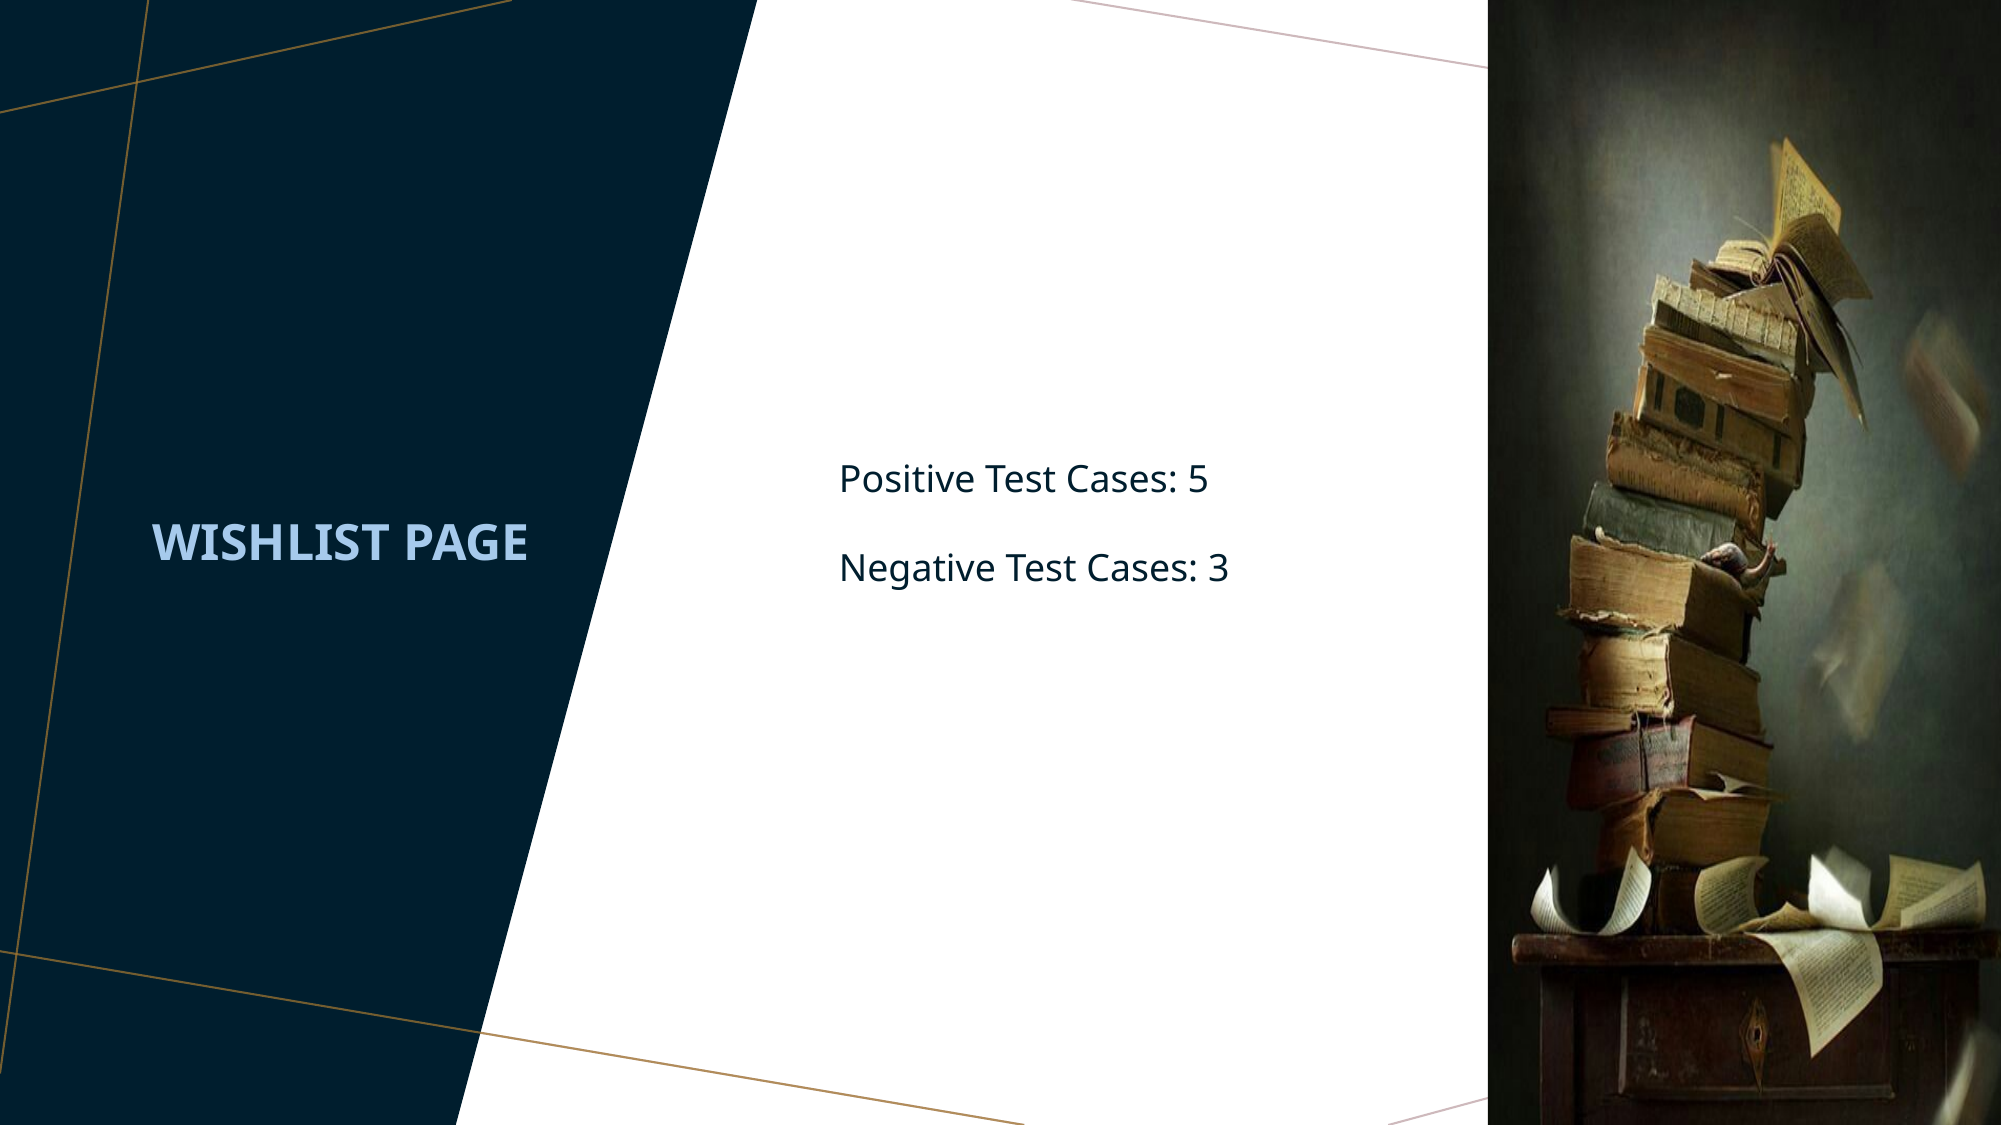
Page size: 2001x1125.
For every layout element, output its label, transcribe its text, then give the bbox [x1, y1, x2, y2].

list Positive Test Cases: 5 Negative Test Cases: 3 [824, 83, 1487, 1006]
picture [1487, 0, 2000, 1125]
title Wishlist Page [137, 83, 663, 1006]
